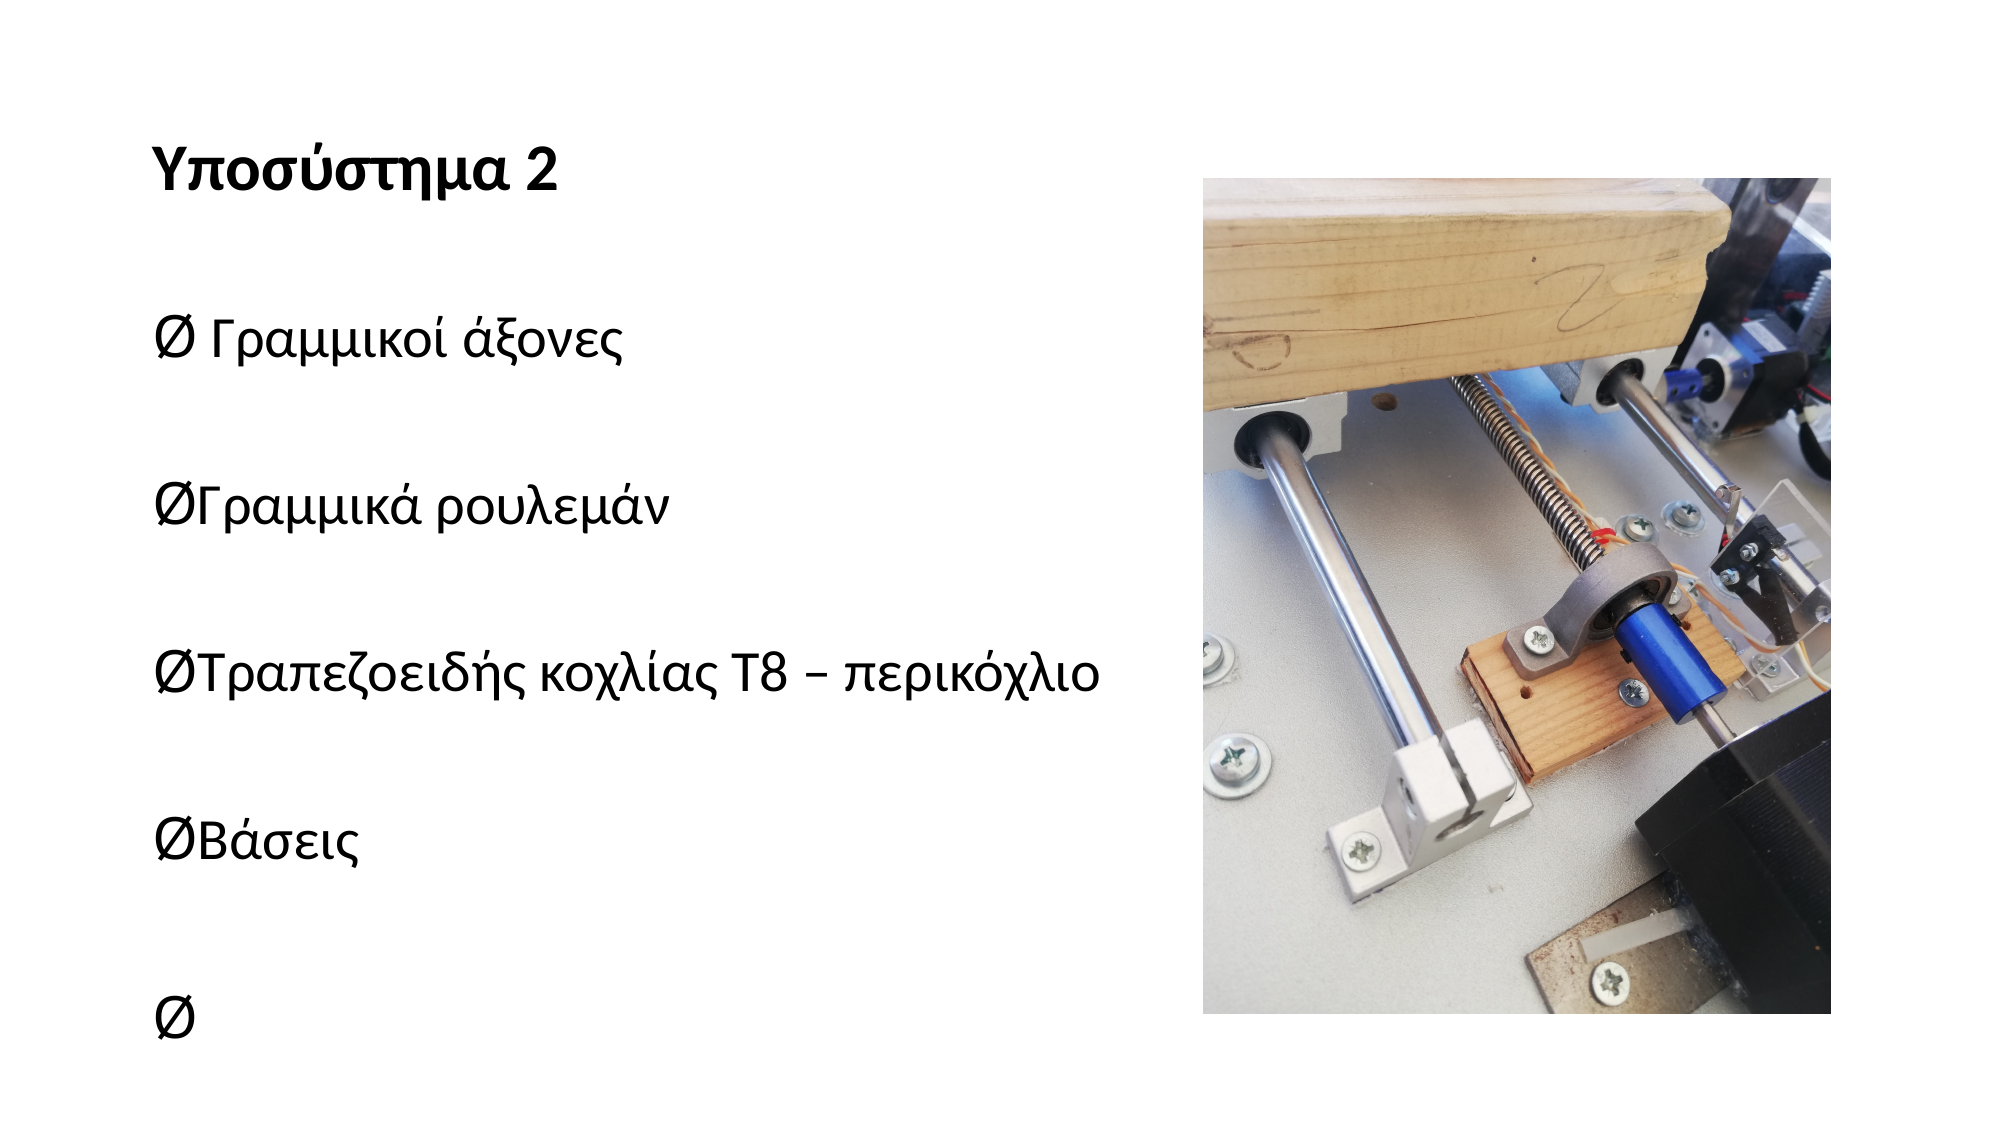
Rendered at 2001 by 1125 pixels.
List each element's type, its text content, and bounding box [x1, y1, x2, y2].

picture [1203, 178, 1831, 1014]
list Γραμμικοί άξονες Γραμμικά ρουλεμάν Τραπεζοειδής κοχλίας Τ8 – περικόχλιο Βάσεις [137, 299, 1166, 1014]
title Υποσύστημα 2 [137, 59, 1863, 278]
